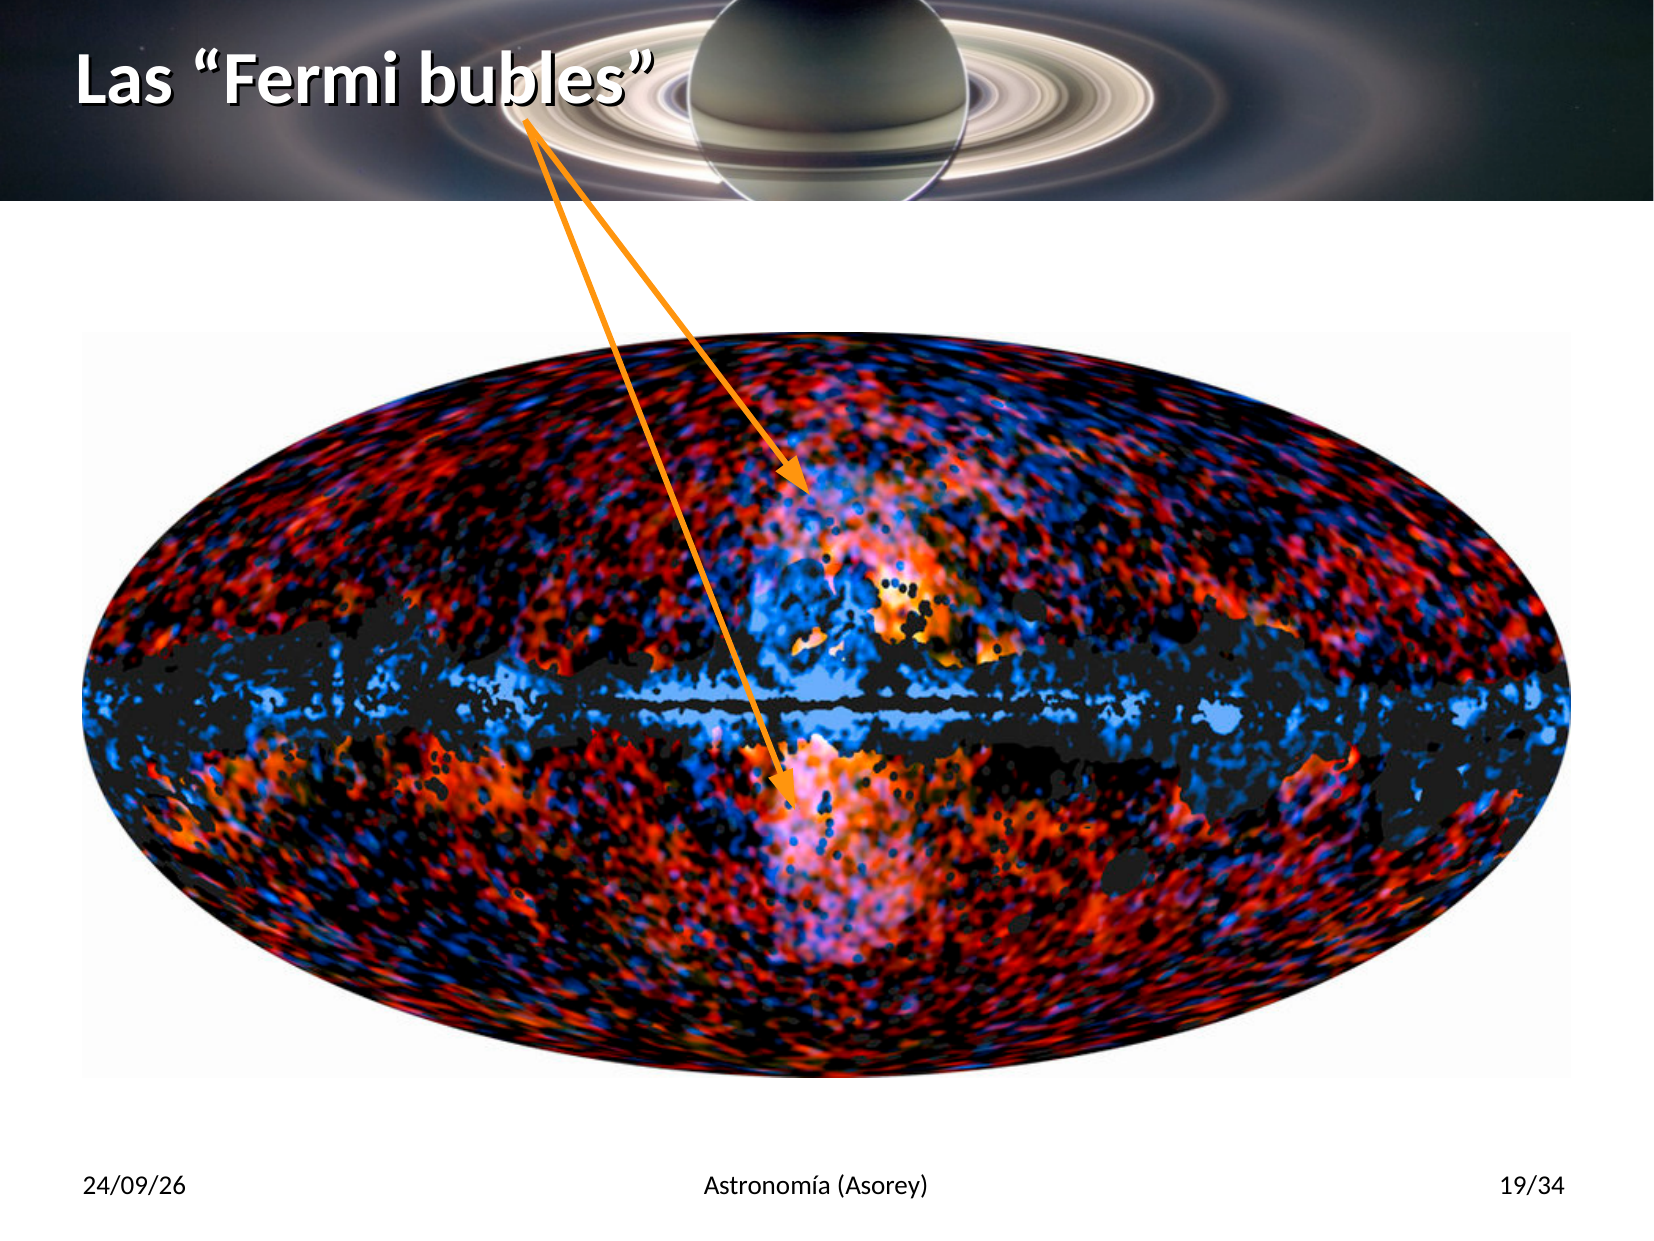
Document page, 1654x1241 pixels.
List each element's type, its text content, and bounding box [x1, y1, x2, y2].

picture [0, 0, 1654, 201]
picture [541, 151, 582, 201]
title Las “Fermi bubles” [75, 19, 1564, 151]
picture [82, 332, 1571, 1078]
